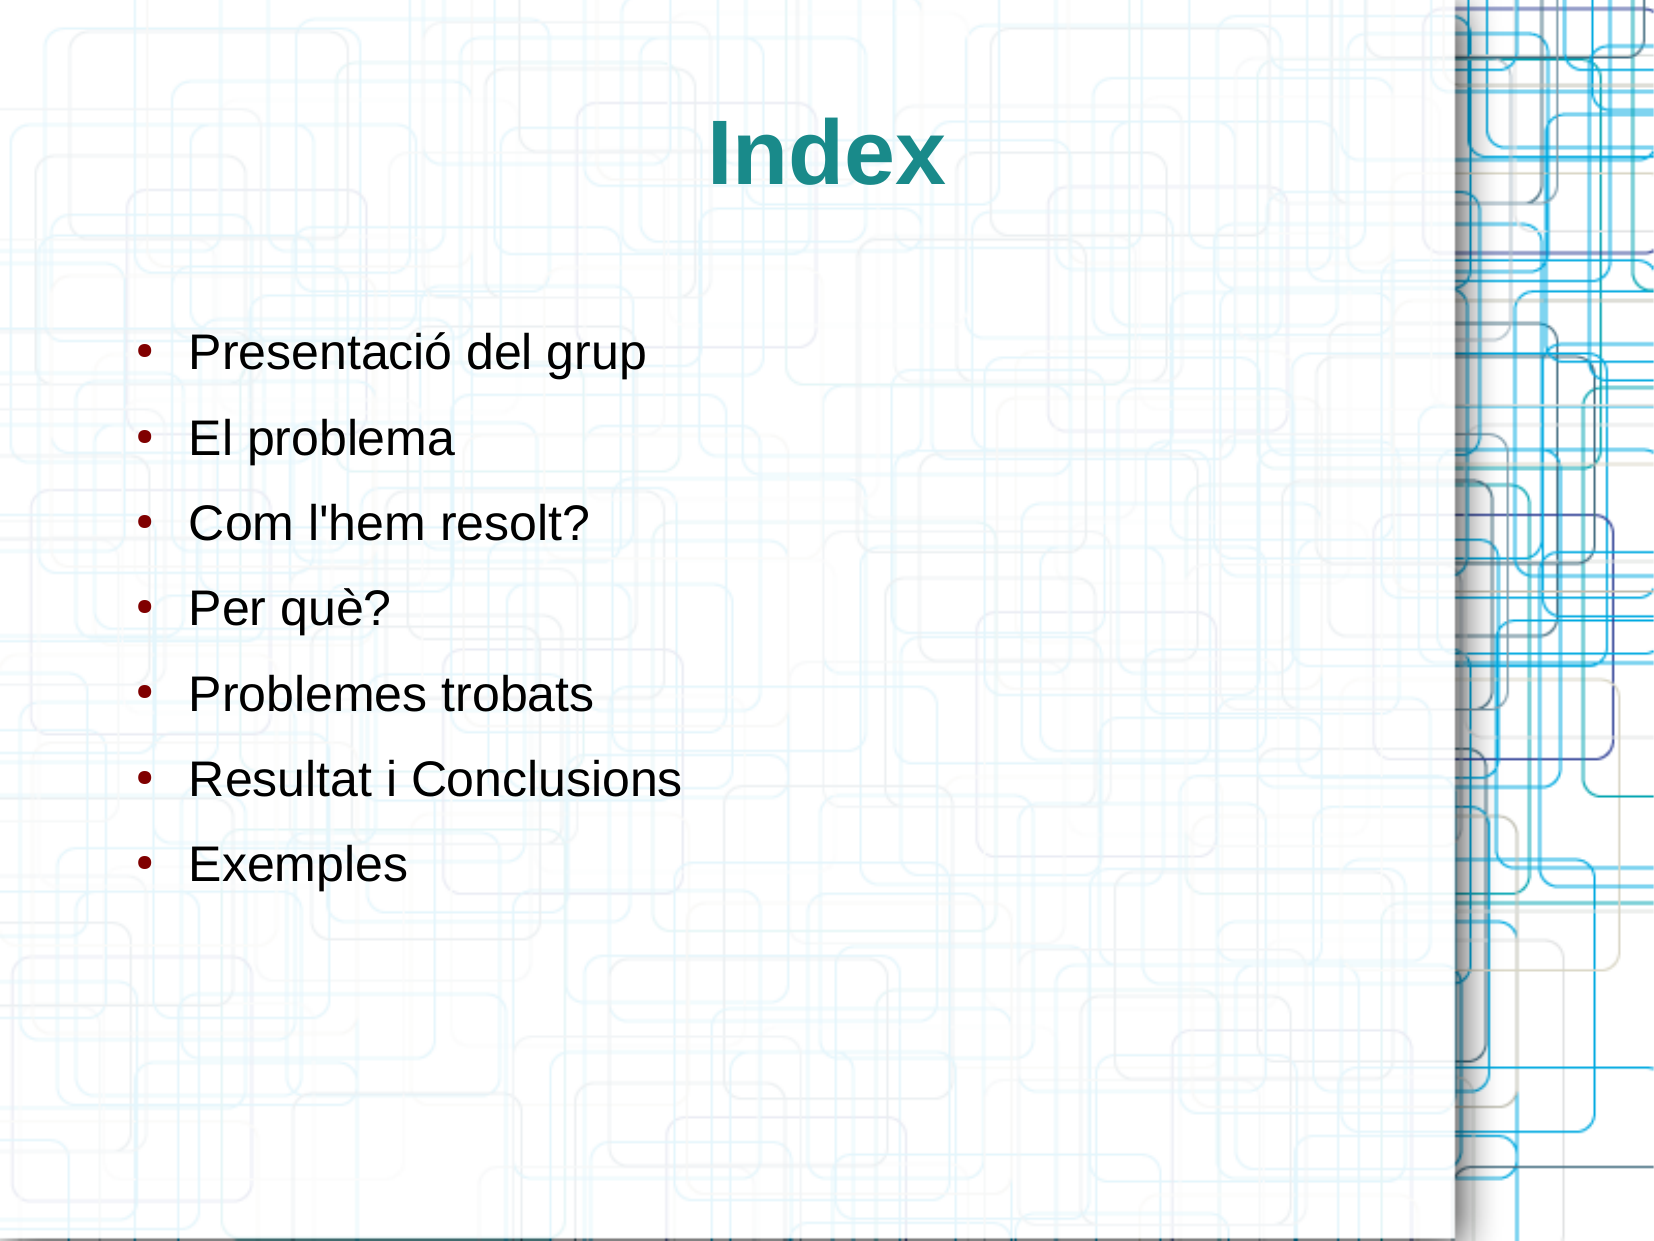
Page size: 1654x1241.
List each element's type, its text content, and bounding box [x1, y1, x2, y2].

title Index [82, 49, 1571, 257]
list Presentació del grup El problema Com l'hem resolt? Per què? Problemes trobats Resultat i Conclusions Exemples [118, 324, 1571, 1030]
picture [0, 0, 1654, 1241]
